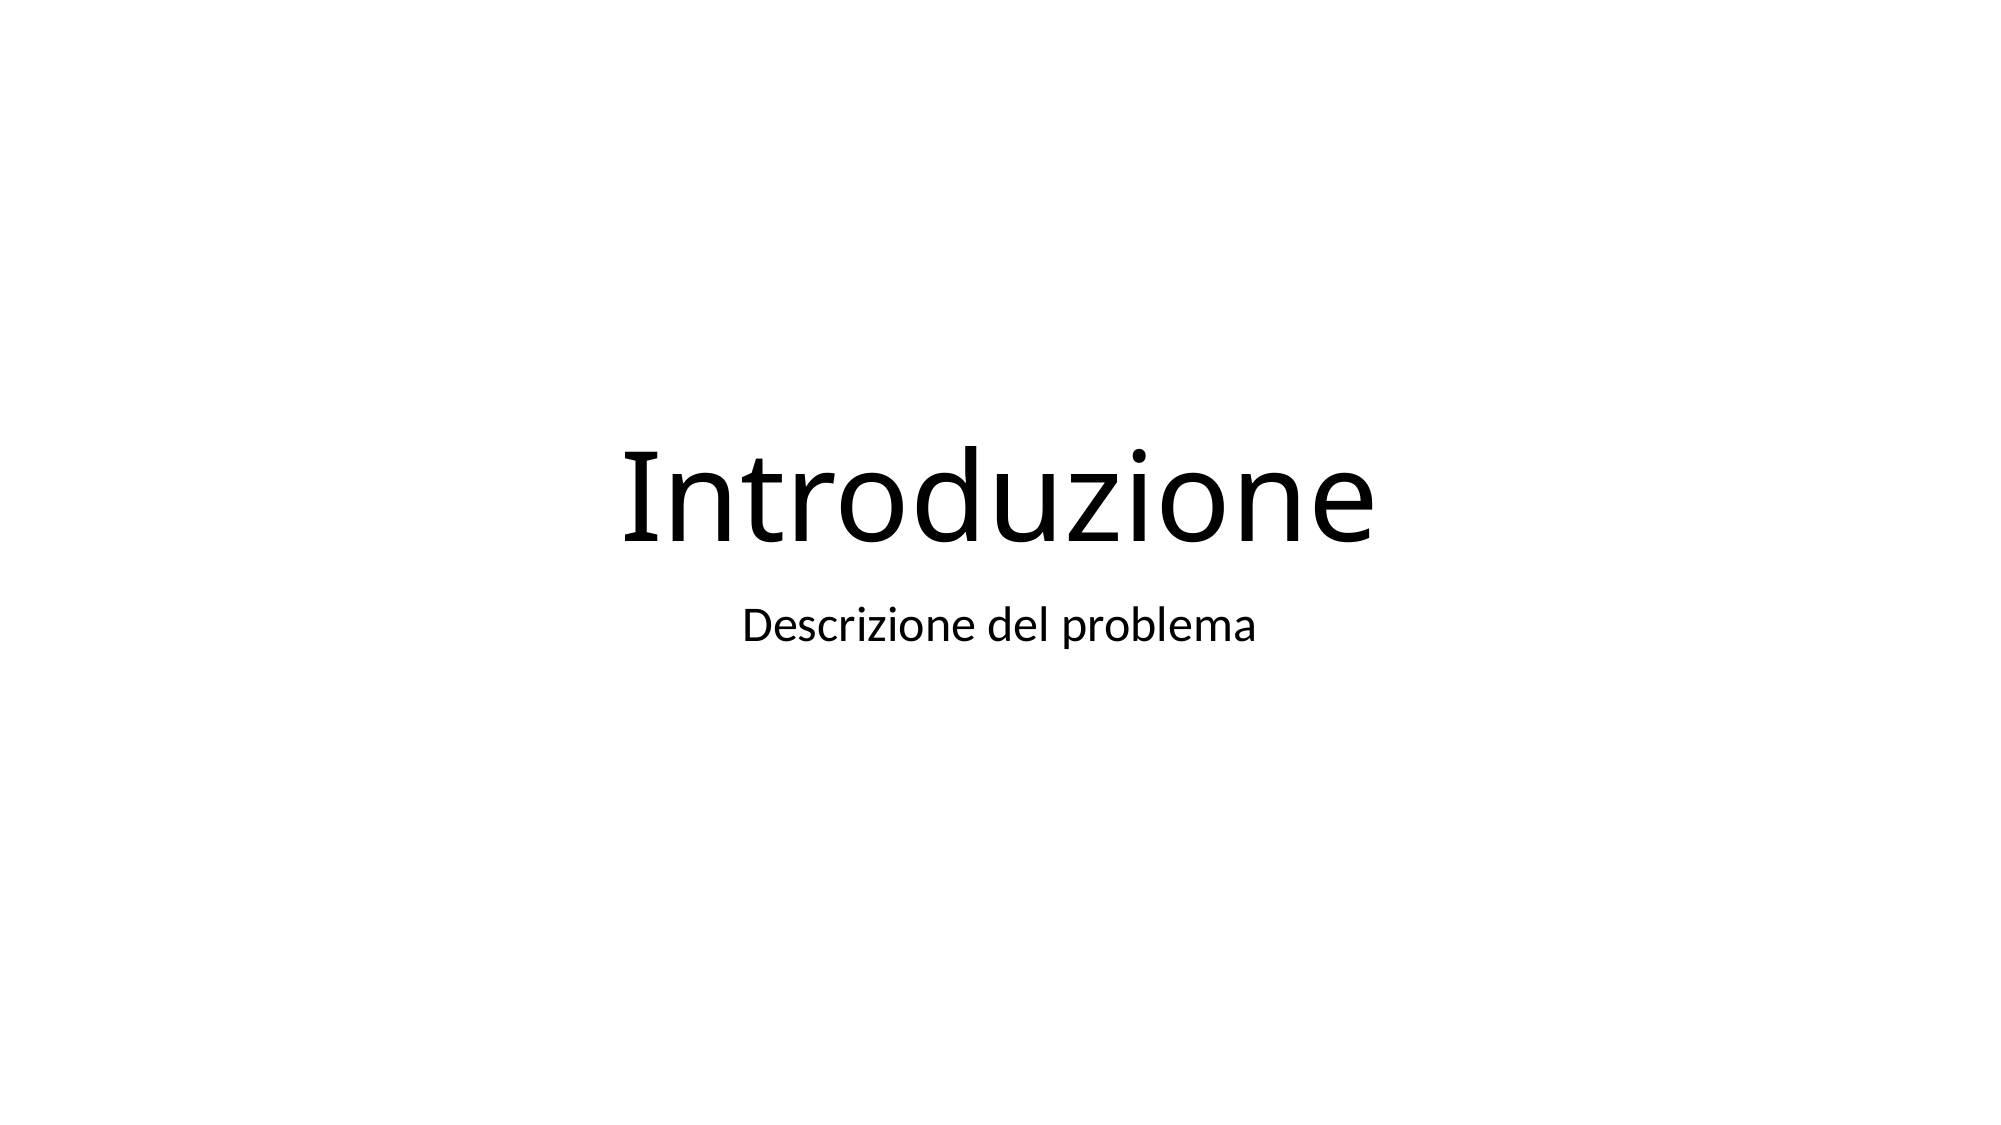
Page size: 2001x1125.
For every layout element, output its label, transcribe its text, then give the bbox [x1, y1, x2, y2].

title Introduzione [249, 184, 1750, 576]
subtitle Descrizione del problema [249, 590, 1750, 863]
